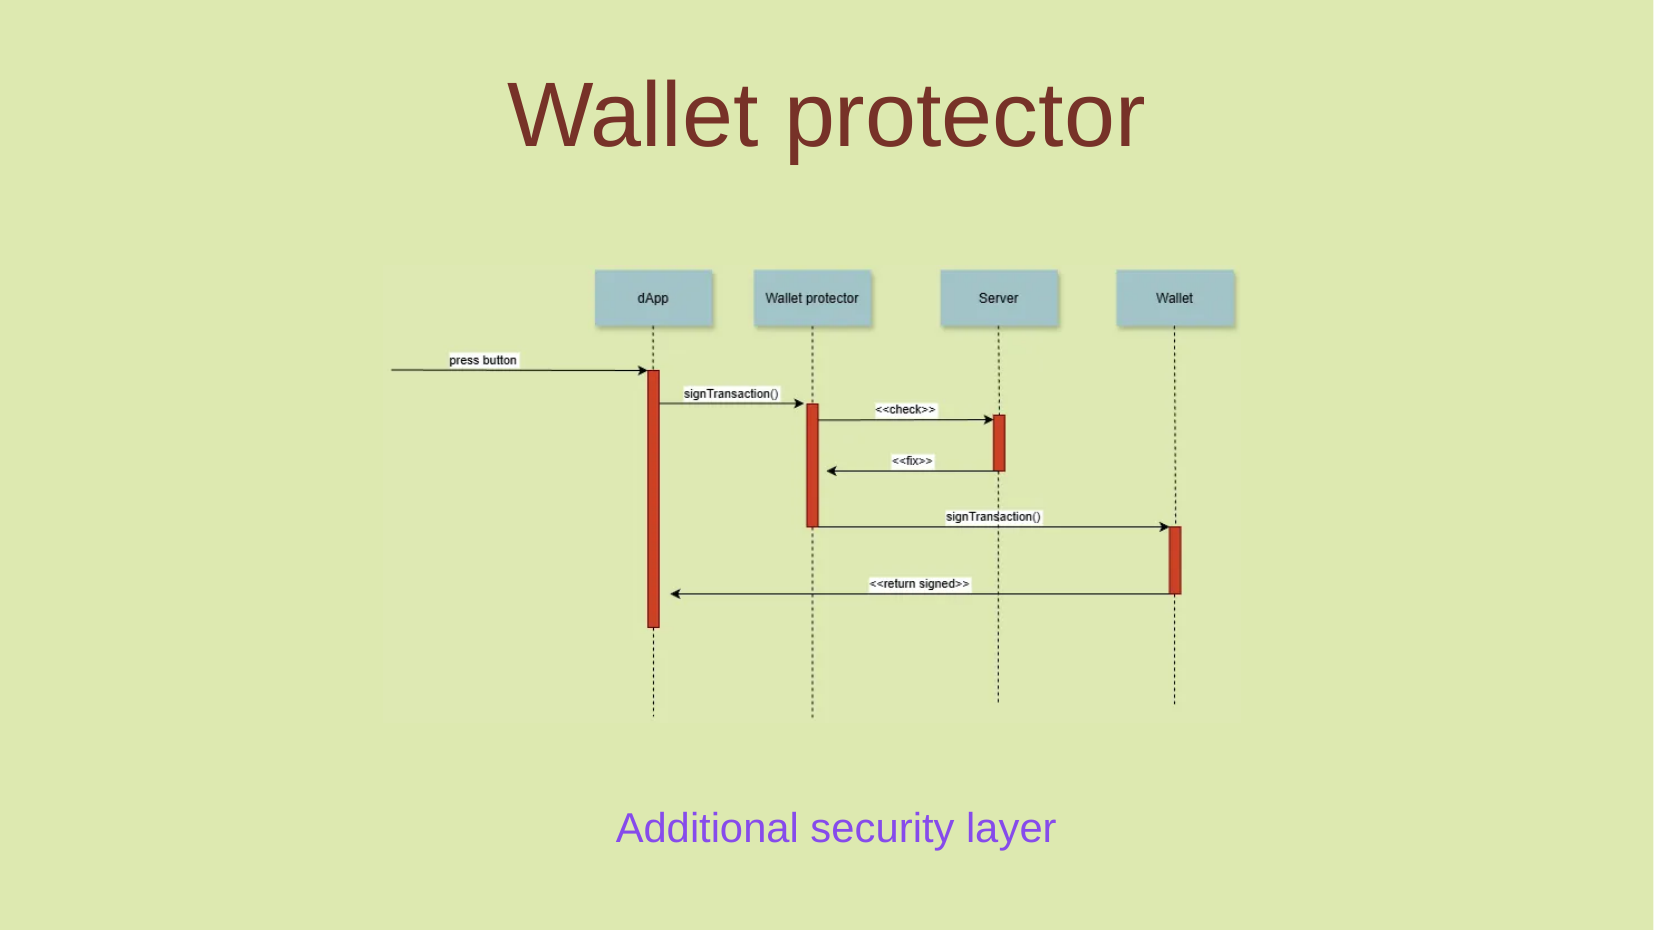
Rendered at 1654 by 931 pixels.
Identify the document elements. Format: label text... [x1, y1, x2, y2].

title Wallet protector [82, 37, 1571, 193]
text_box Additional security layer [590, 797, 1083, 859]
picture [383, 265, 1241, 723]
